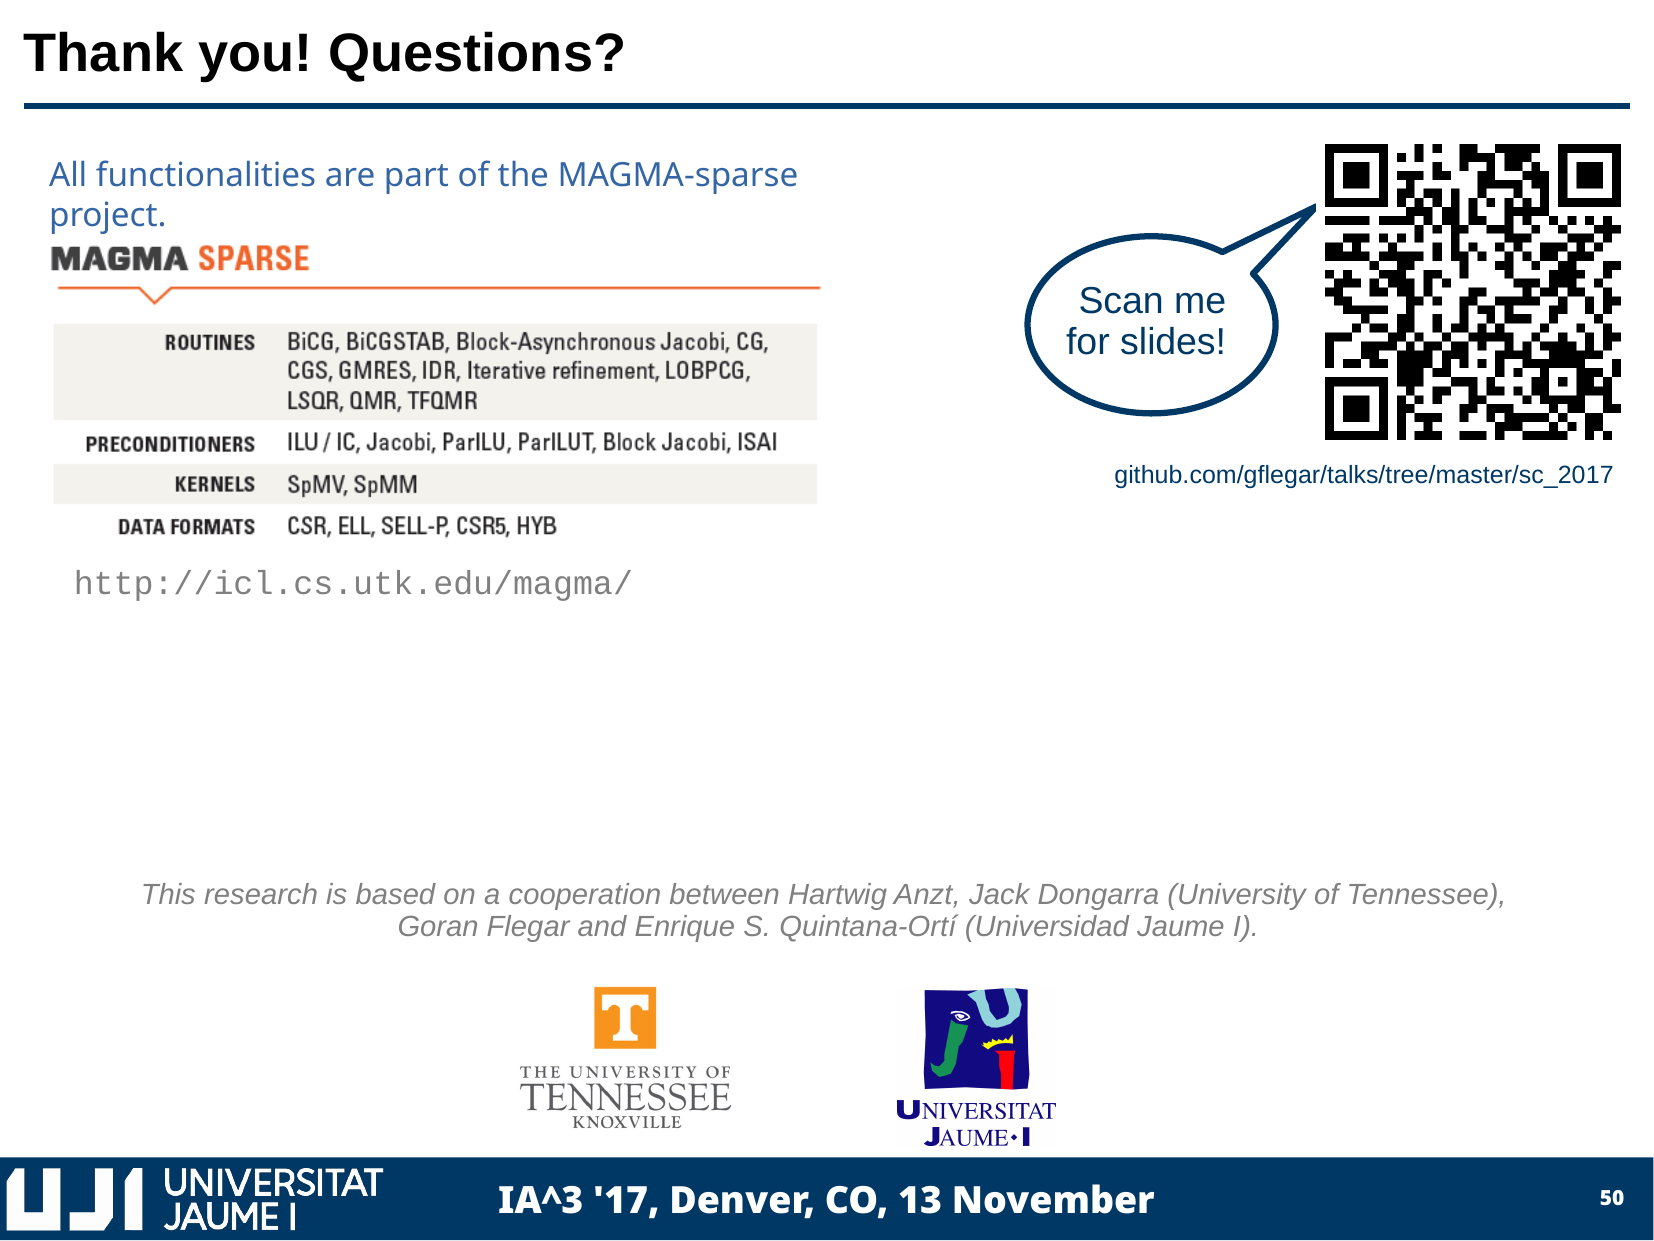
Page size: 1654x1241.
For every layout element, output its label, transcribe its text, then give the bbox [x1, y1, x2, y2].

text_box http://icl.cs.utk.edu/magma/ [59, 554, 649, 610]
picture [897, 988, 1056, 1146]
picture [0, 1158, 390, 1241]
text_box This research is based on a cooperation between Hartwig Anzt, Jack Dongarra (University of Tennessee), Goran Flegar and Enrique S. Quintana-Ortí (Universidad Jaume I). [125, 870, 1533, 951]
picture [458, 968, 792, 1156]
title Thank you! Questions? [23, 0, 1630, 107]
picture [43, 241, 827, 555]
text_box github.com/gflegar/talks/tree/master/sc_2017 [1099, 453, 1630, 497]
picture [1316, 135, 1630, 449]
text_box All functionalities are part of the MAGMA-sparse project. [34, 145, 910, 241]
text_box Scan me for slides! [1051, 271, 1252, 371]
